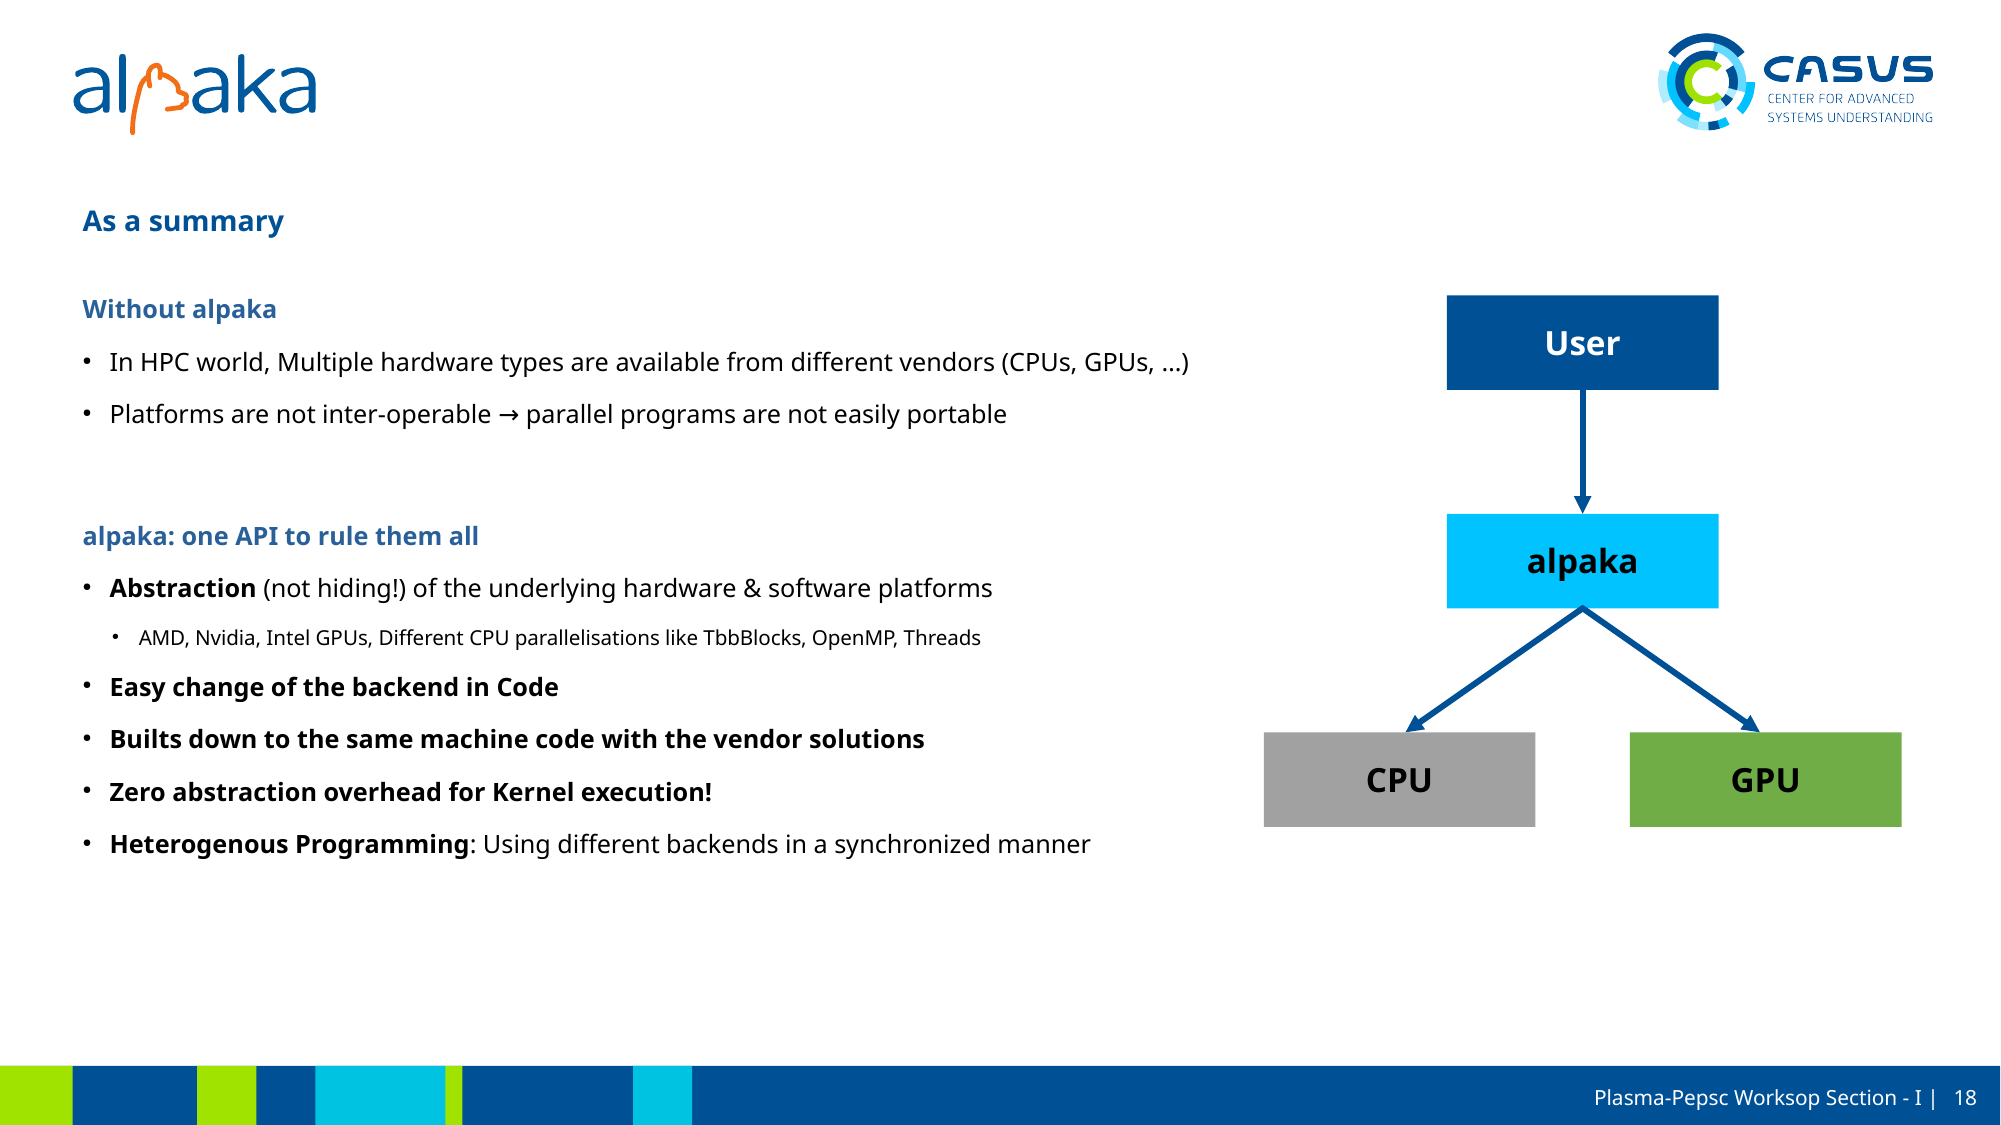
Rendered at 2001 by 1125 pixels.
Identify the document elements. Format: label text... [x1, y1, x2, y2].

text_box alpaka [1446, 513, 1719, 609]
text_box CPU [1263, 732, 1536, 827]
picture [1658, 33, 1933, 131]
text_box User [1446, 295, 1719, 390]
picture [72, 53, 317, 136]
list As a summary Without alpaka In HPC world, Multiple hardware types are available from different vendors (CPUs, GPUs, …) Platforms are not inter-operable → parallel programs are not easily portable alpaka: one API to rule them all Abstraction (not hiding!) of the underlying hardware & software platforms AMD, Nvidia, Intel GPUs, Different CPU parallelisations like TbbBlocks, OpenMP, Threads Easy change of the backend in Code Builts down to the same machine code with the vendor solutions Zero abstraction overhead for Kernel execution! Heterogenous Programming: Using different backends in a synchronized manner [82, 200, 1630, 863]
text_box GPU [1629, 732, 1902, 827]
